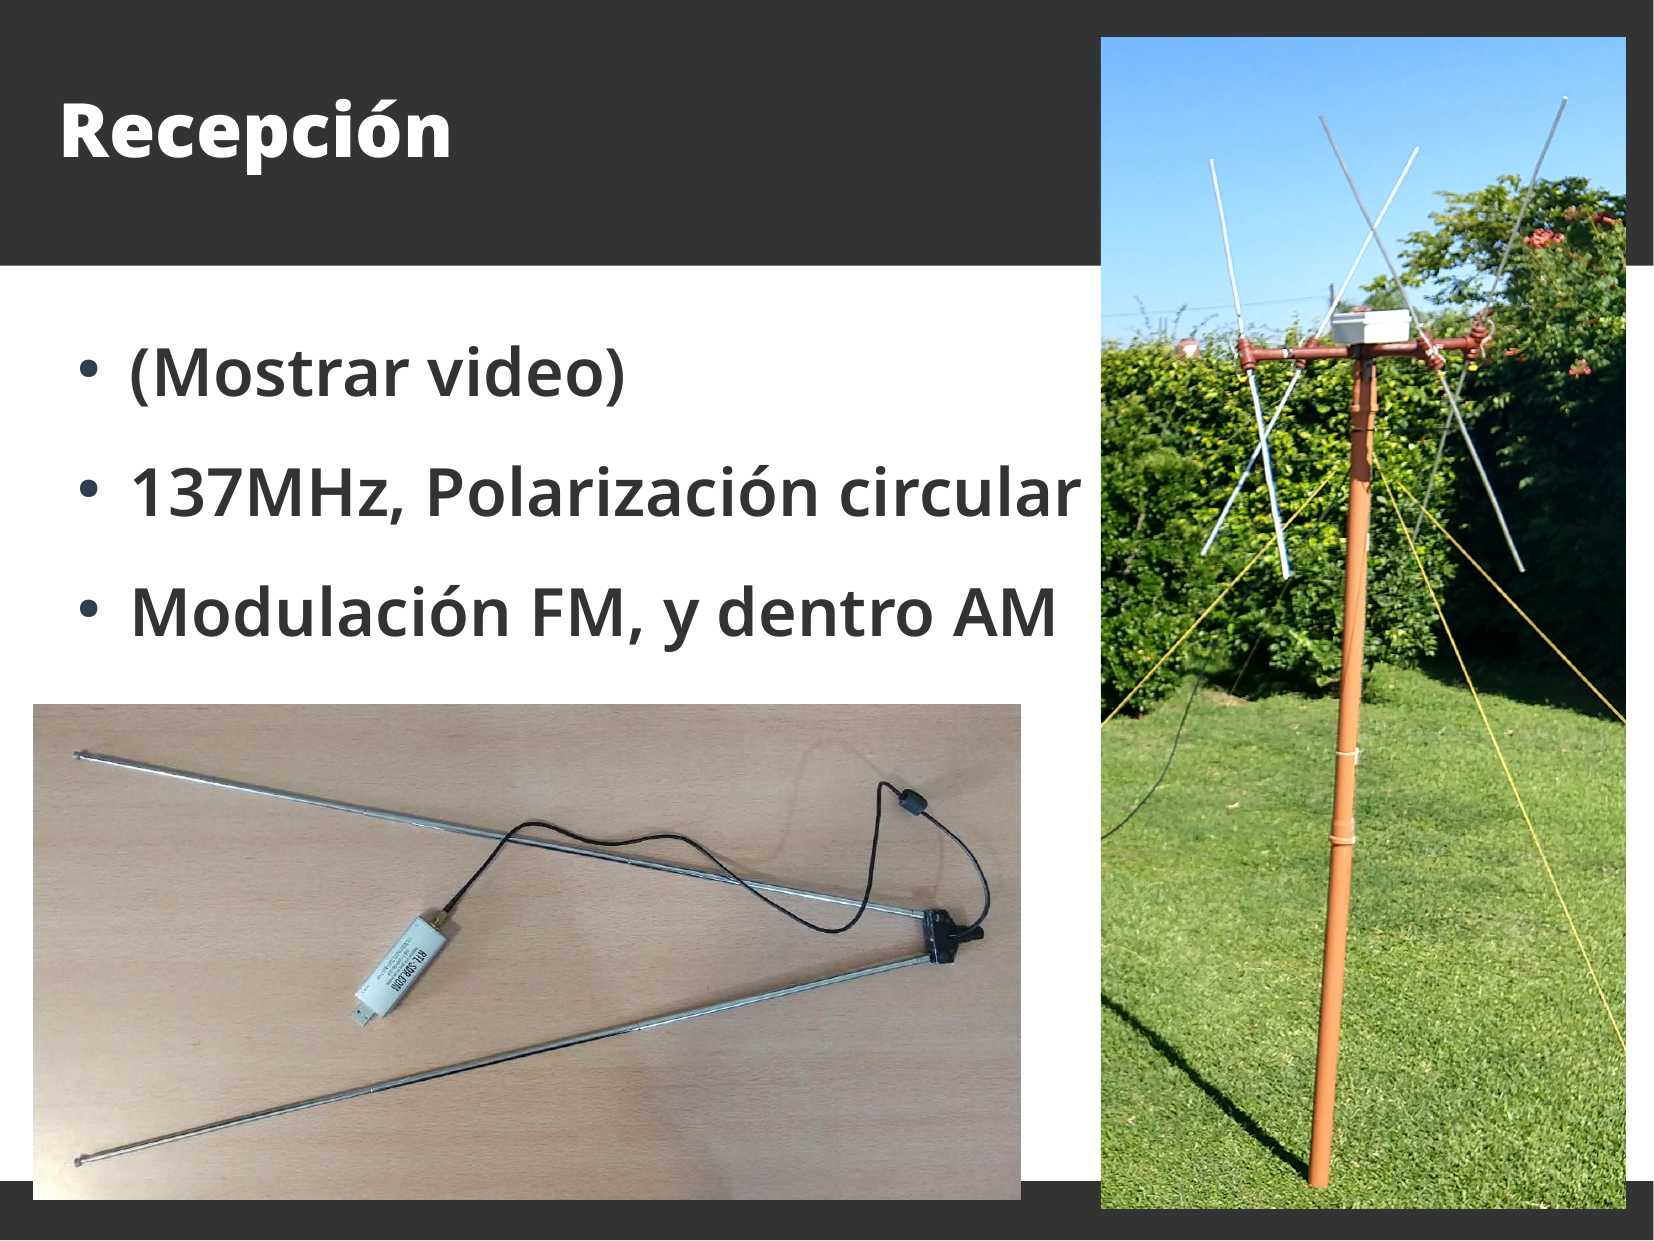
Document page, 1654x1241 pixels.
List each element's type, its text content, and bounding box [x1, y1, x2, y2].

title Recepción [59, 49, 1100, 207]
picture [1100, 37, 1626, 1209]
list (Mostrar video) 137MHz, Polarización circular Modulación FM, y dentro AM [59, 324, 1100, 1152]
picture [33, 704, 1021, 1201]
